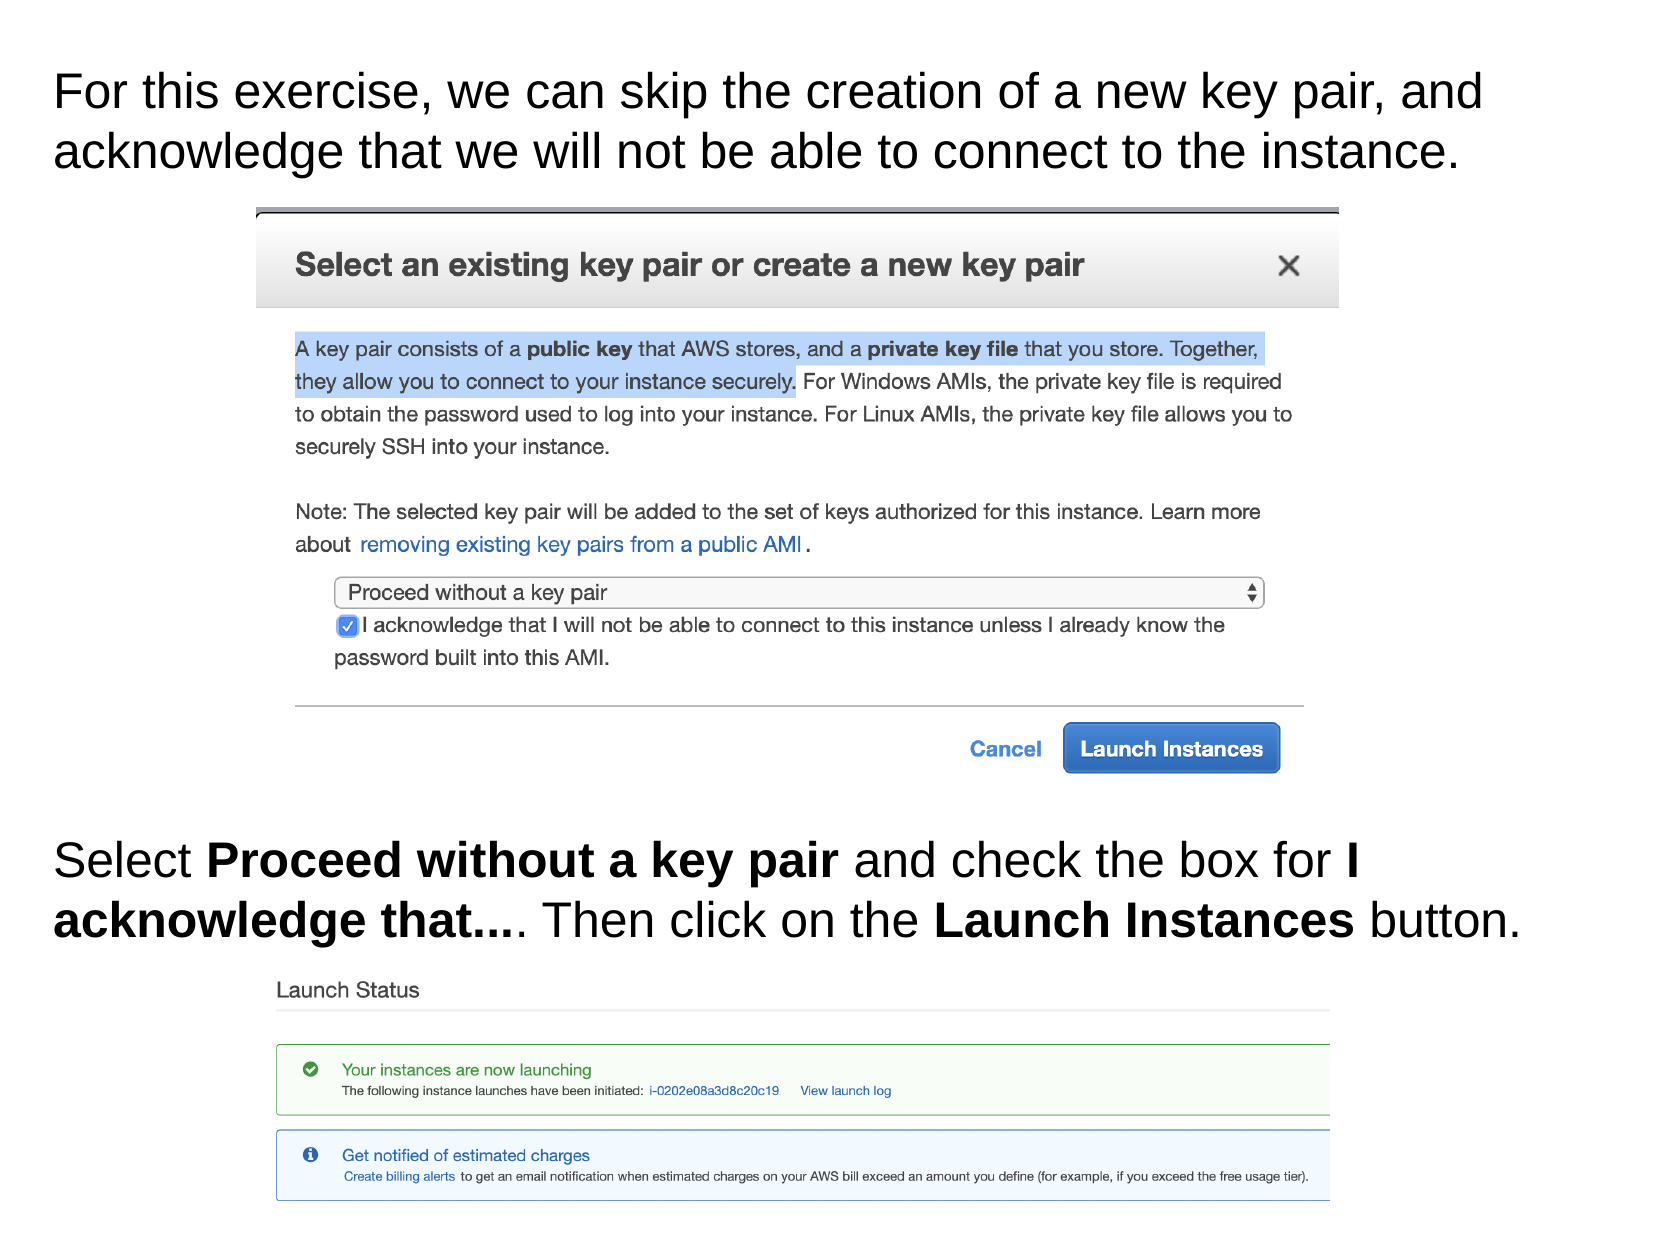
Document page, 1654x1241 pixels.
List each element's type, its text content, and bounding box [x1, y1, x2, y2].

text_box Select Proceed without a key pair and check the box for I acknowledge that.... Then click on the Launch Instances button. [53, 827, 1542, 977]
picture [256, 207, 1339, 801]
picture [264, 949, 1330, 1214]
text_box For this exercise, we can skip the creation of a new key pair, and acknowledge that we will not be able to connect to the instance. [53, 58, 1542, 208]
